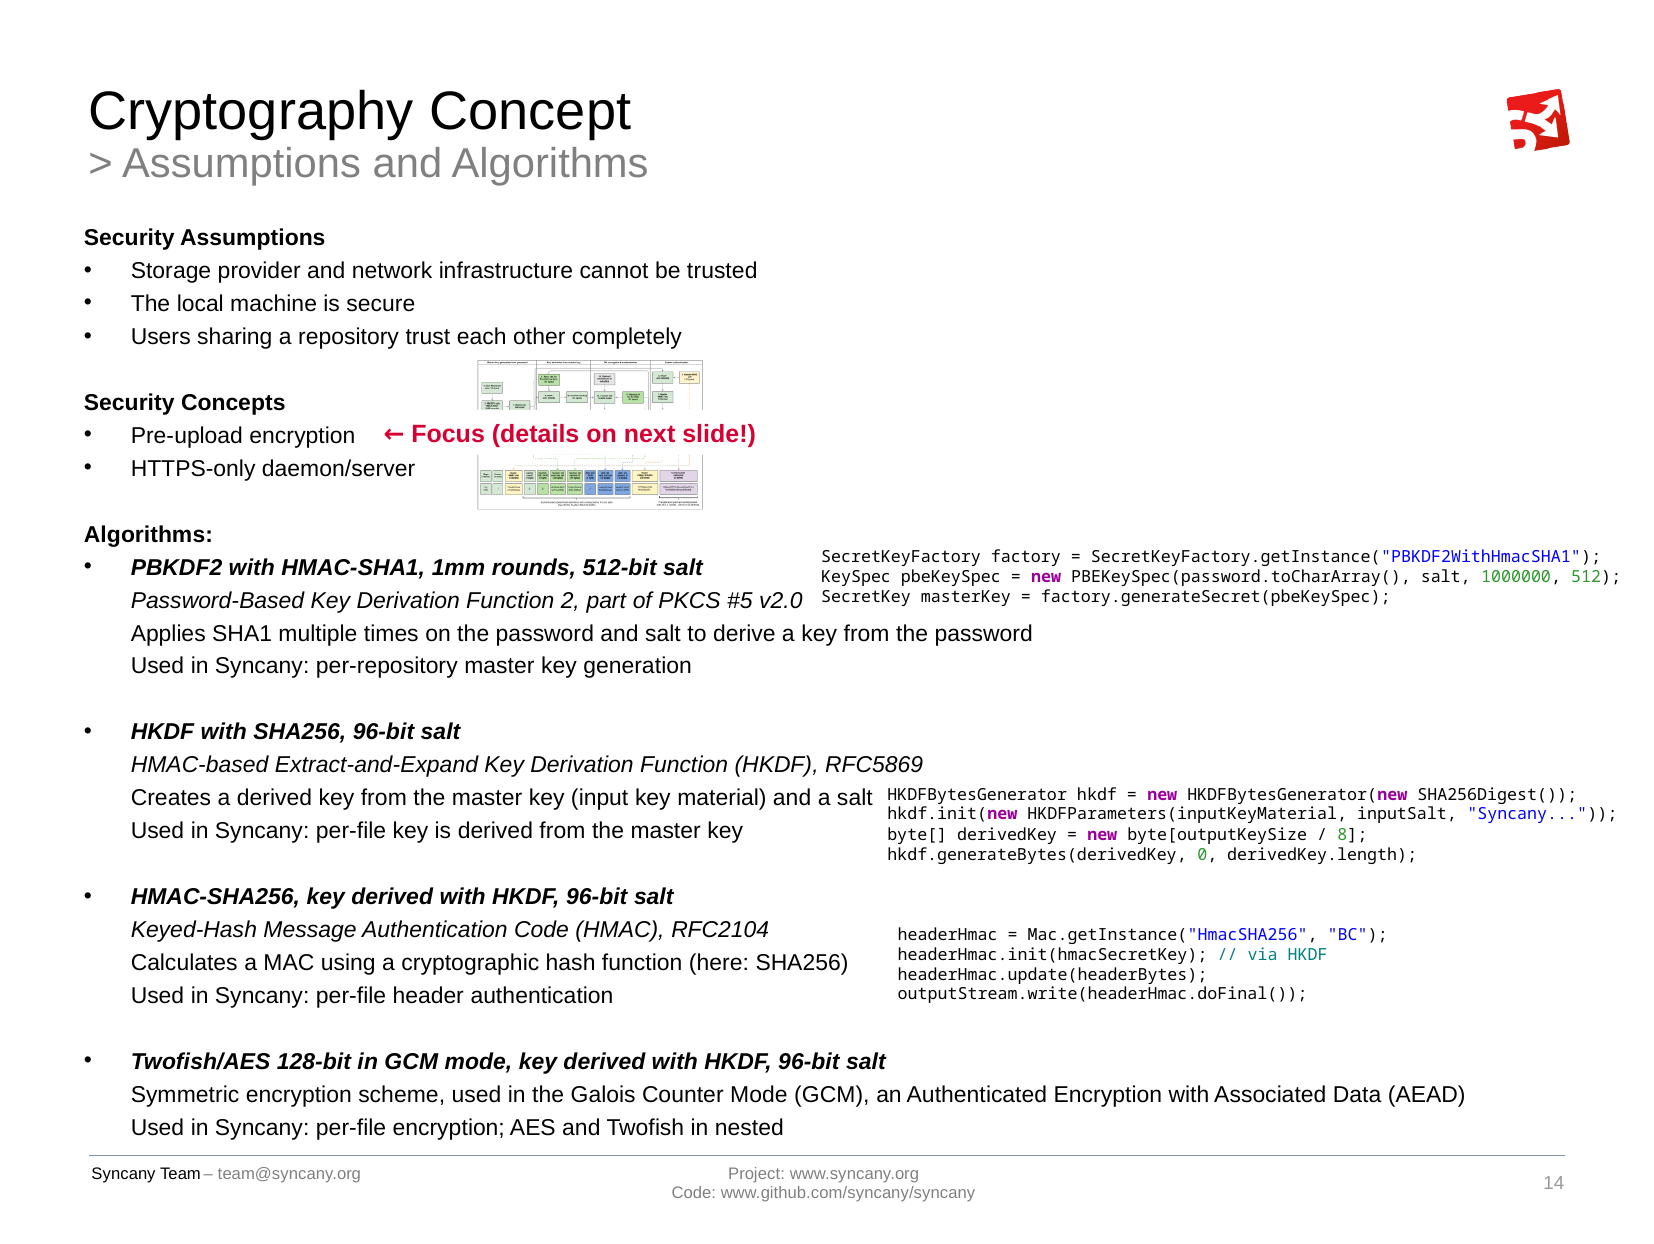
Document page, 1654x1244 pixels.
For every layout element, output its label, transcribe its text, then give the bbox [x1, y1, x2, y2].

text_box SecretKeyFactory factory = SecretKeyFactory.getInstance("PBKDF2WithHmacSHA1"); KeySpec pbeKeySpec = new PBEKeySpec(password.toCharArray(), salt, 1000000, 512); SecretKey masterKey = factory.generateSecret(pbeKeySpec); [806, 538, 1654, 614]
text_box headerHmac = Mac.getInstance("HmacSHA256", "BC"); headerHmac.init(hmacSecretKey); // via HKDF headerHmac.update(headerBytes); outputStream.write(headerHmac.doFinal()); [882, 916, 1593, 1011]
text_box Security Assumptions Storage provider and network infrastructure cannot be trusted The local machine is secure Users sharing a repository trust each other completely Security Concepts Pre-upload encryption HTTPS-only daemon/server Algorithms: PBKDF2 with HMAC-SHA1, 1mm rounds, 512-bit salt Password-Based Key Derivation Function 2, part of PKCS #5 v2.0 Applies SHA1 multiple times on the password and salt to derive a key from the password Used in Syncany: per-repository master key generation HKDF with SHA256, 96-bit salt HMAC-based Extract-and-Expand Key Derivation Function (HKDF), RFC5869 Creates a derived key from the master key (input key material) and a salt Used in Syncany: per-file key is derived from the master key HMAC-SHA256, key derived with HKDF, 96-bit salt Keyed-Hash Message Authentication Code (HMAC), RFC2104 Calculates a MAC using a cryptographic hash function (here: SHA256) Used in Syncany: per-file header authentication Twofish/AES 128-bit in GCM mode, key derived with HKDF, 96-bit salt Symmetric encryption scheme, used in the Galois Counter Mode (GCM), an Authenticated Encryption with Associated Data (AEAD) Used in Syncany: per-file encryption; AES and Twofish in nested [83, 217, 1556, 1149]
picture [477, 455, 704, 510]
text_box <number> [1476, 1167, 1565, 1193]
text_box ← Focus (details on next slide!) [368, 409, 772, 455]
picture [1504, 86, 1572, 155]
text_box HKDFBytesGenerator hkdf = new HKDFBytesGenerator(new SHA256Digest()); hkdf.init(new HKDFParameters(inputKeyMaterial, inputSalt, "Syncany...")); byte[] derivedKey = new byte[outputKeySize / 8]; hkdf.generateBytes(derivedKey, 0, derivedKey.length); [872, 776, 1654, 871]
picture [477, 360, 704, 409]
title Cryptography Concept > Assumptions and Algorithms [88, 82, 1343, 207]
